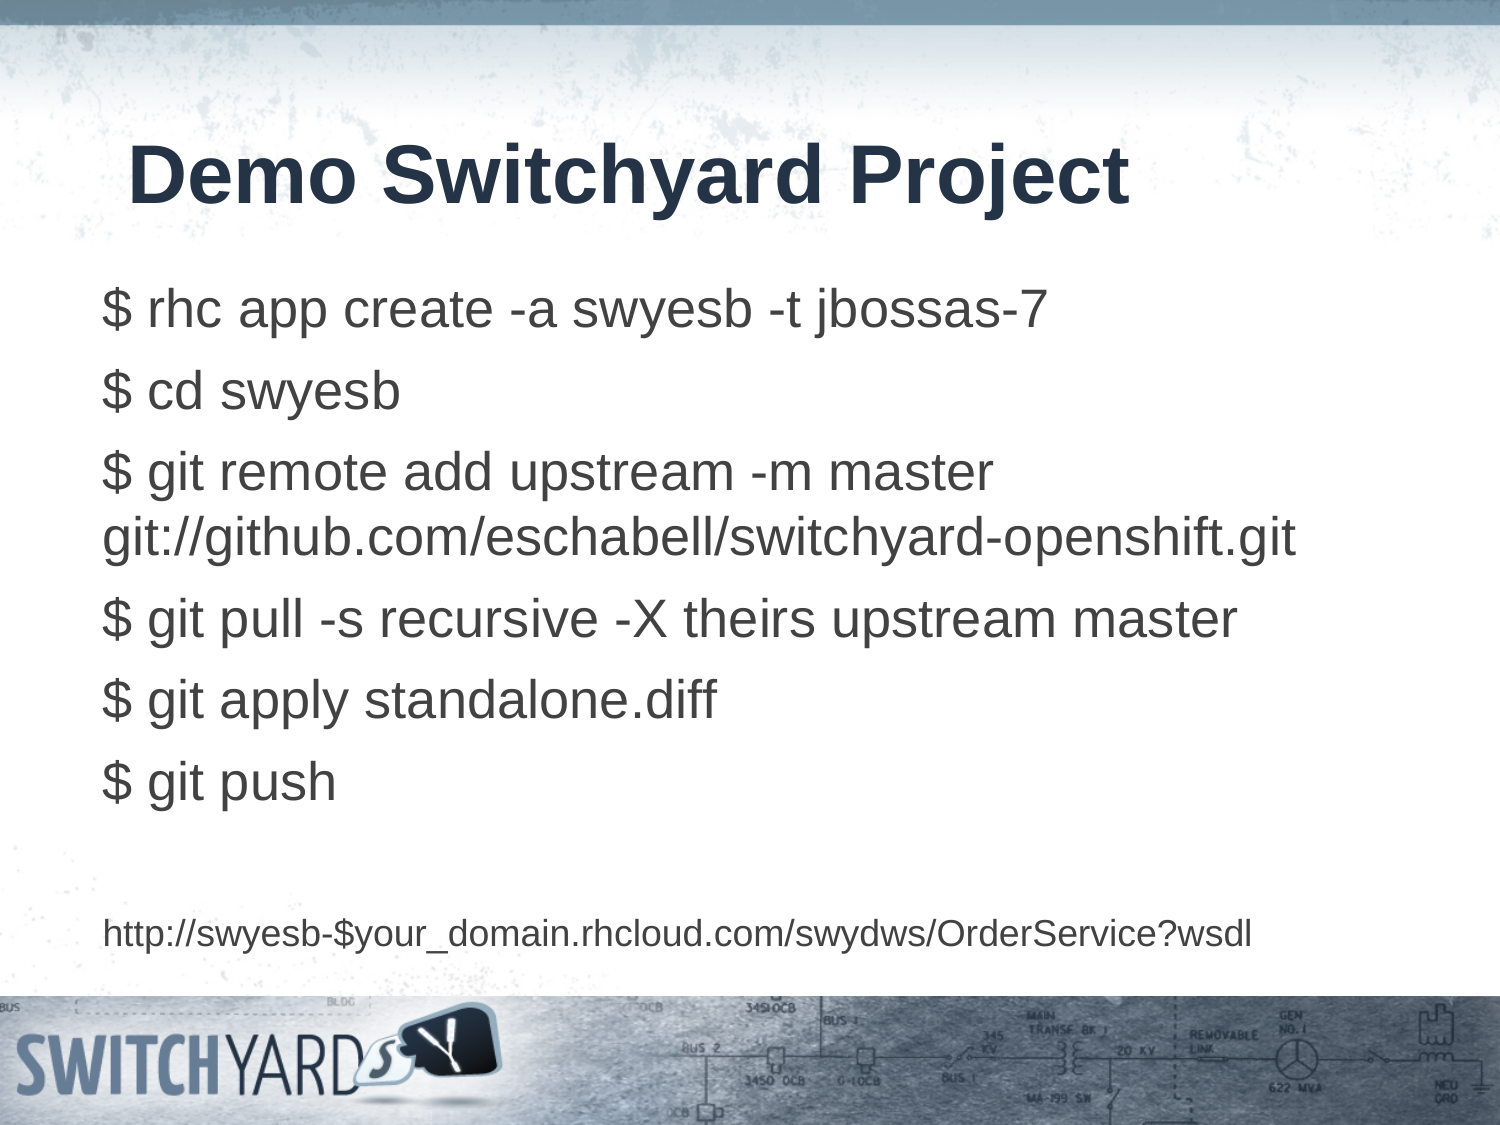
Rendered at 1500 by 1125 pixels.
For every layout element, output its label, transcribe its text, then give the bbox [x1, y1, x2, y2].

title Demo Switchyard Project [112, 52, 1388, 265]
picture [0, 0, 1500, 1125]
list $ rhc app create -a swyesb -t jbossas-7 $ cd swyesb $ git remote add upstream -m master git://github.com/eschabell/switchyard-openshift.git $ git pull -s recursive -X theirs upstream master $ git apply standalone.diff $ git push http://swyesb-$your_domain.rhcloud.com/swydws/OrderService?wsdl [31, 265, 1469, 996]
